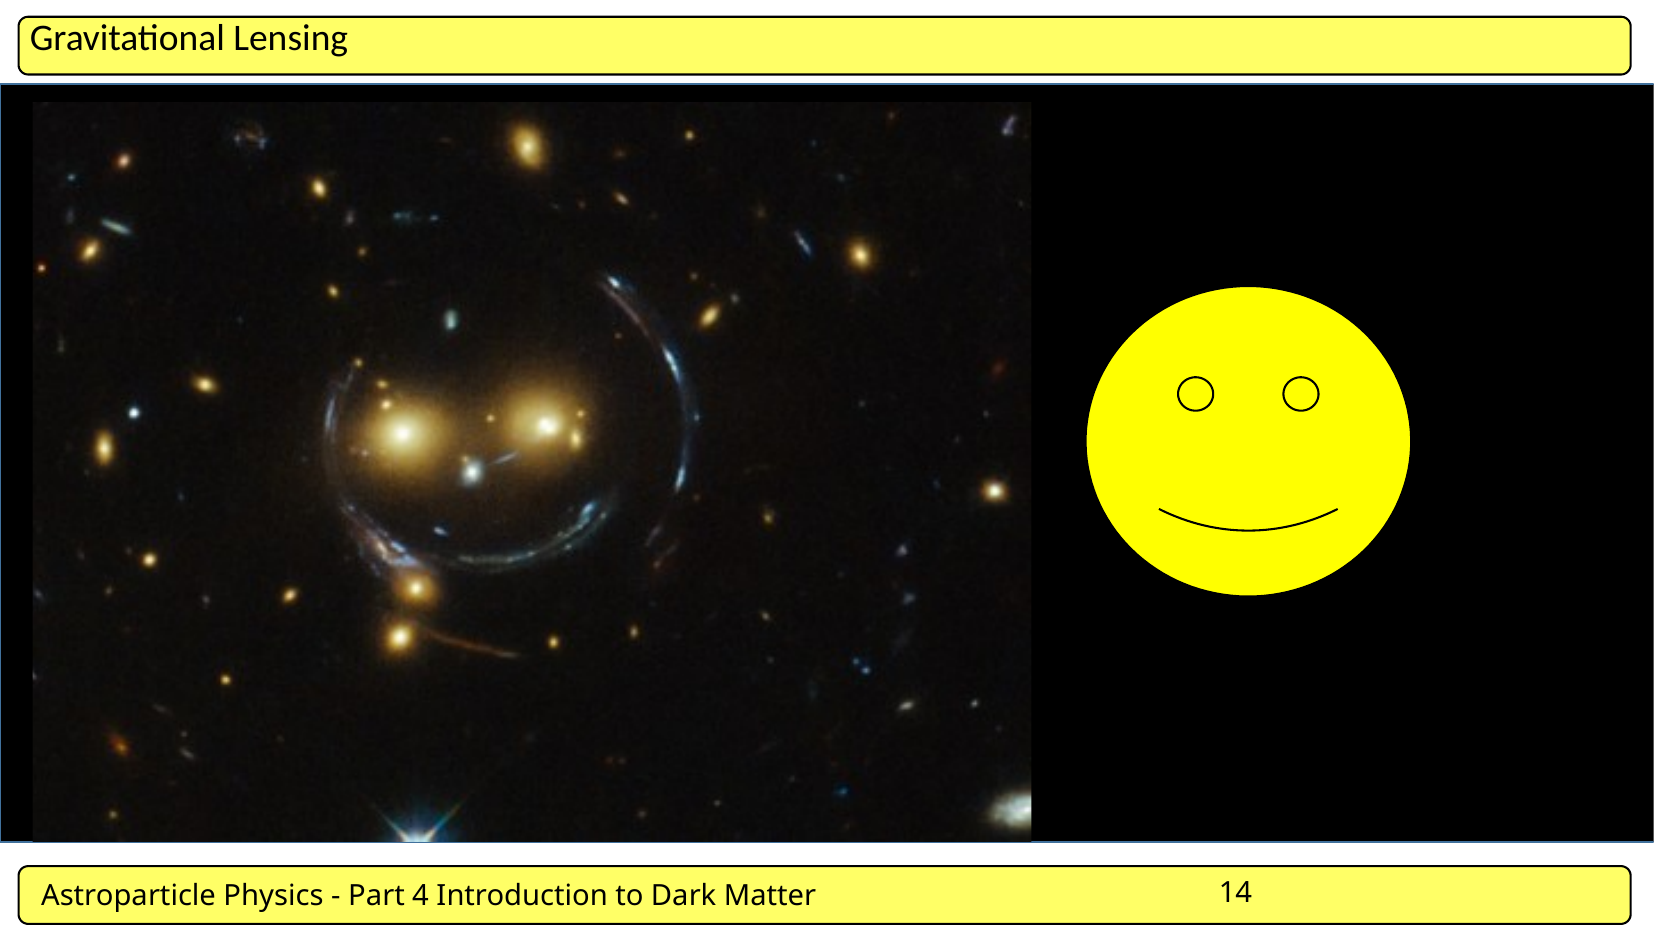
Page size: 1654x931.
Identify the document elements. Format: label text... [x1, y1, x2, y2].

text_box Astroparticle Physics - Part 4 Introduction to Dark Matter [40, 876, 939, 931]
text_box [0, 84, 1654, 842]
text_box Gravitational Lensing [15, 15, 367, 77]
picture [32, 102, 1032, 842]
text_box [1218, 873, 1604, 931]
